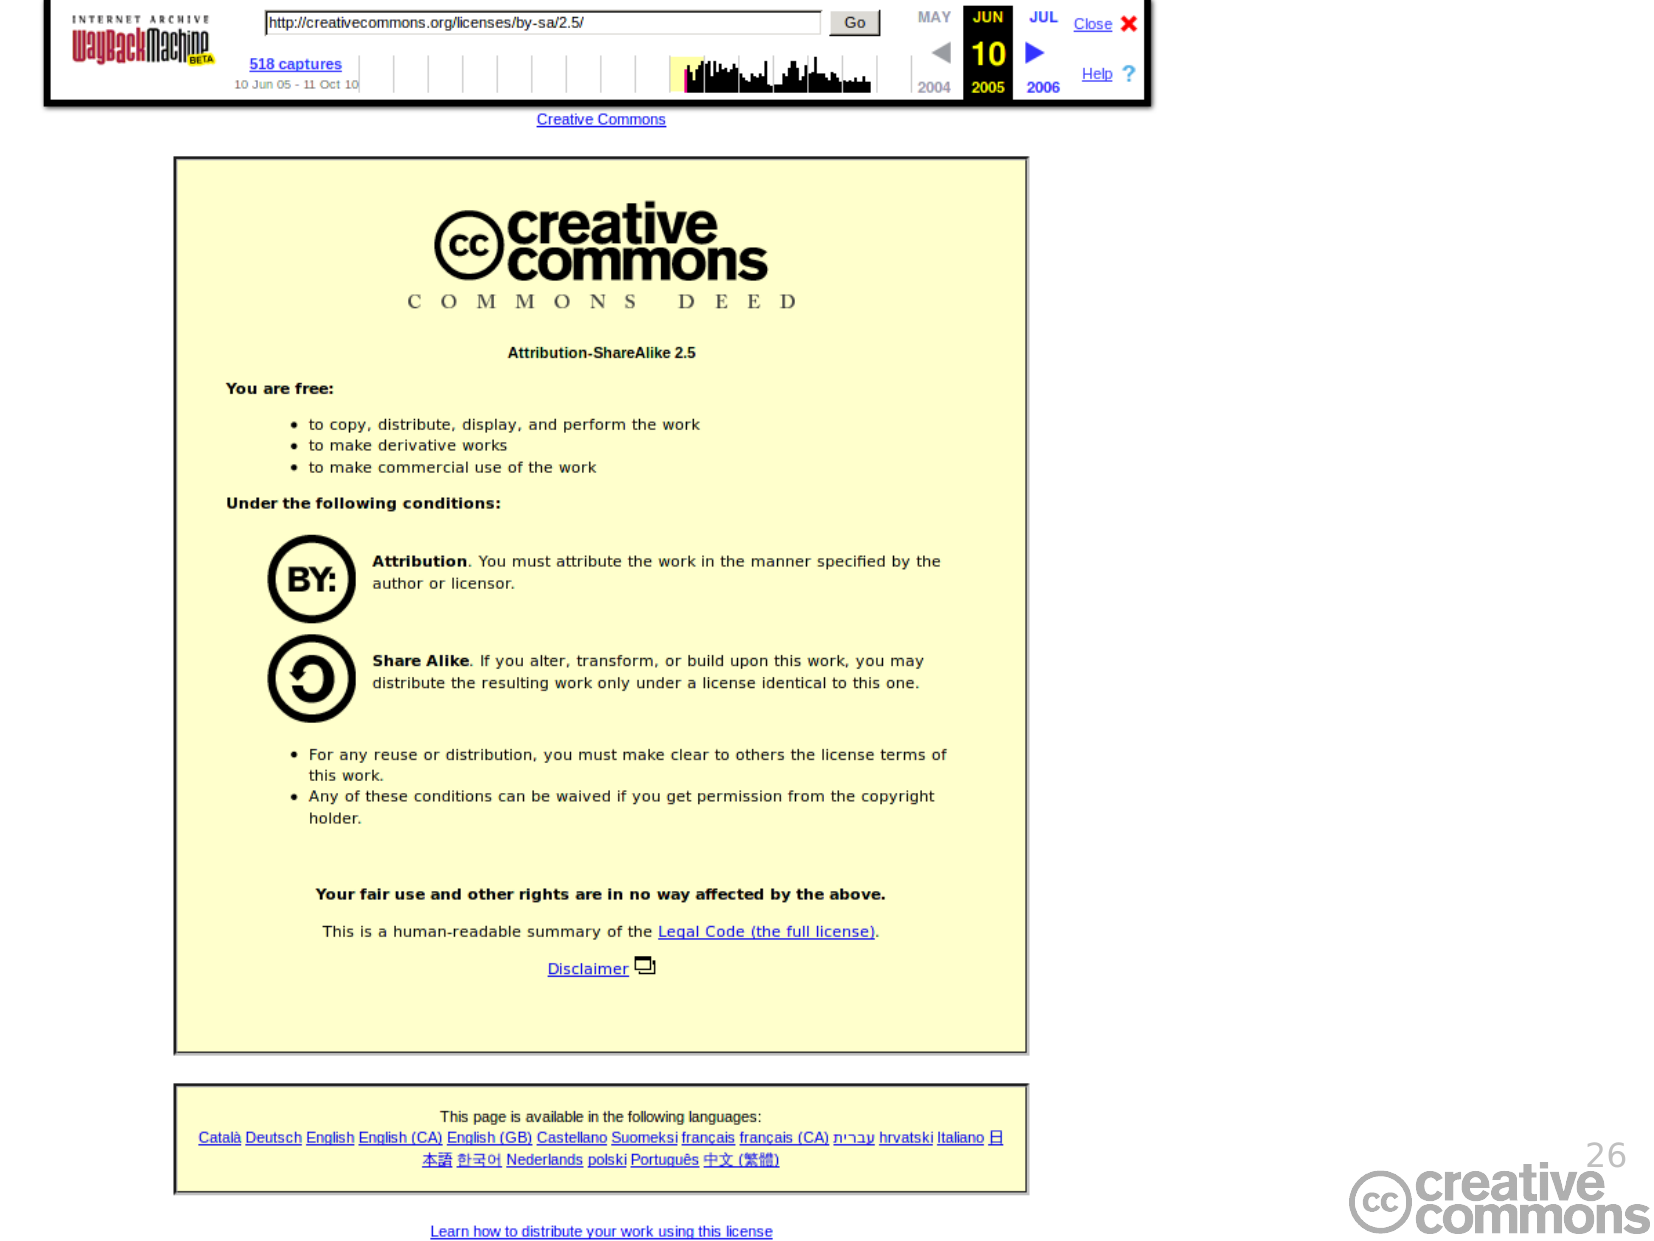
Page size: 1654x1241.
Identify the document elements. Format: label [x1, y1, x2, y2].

picture [1349, 1162, 1650, 1234]
picture [37, 0, 1165, 1241]
